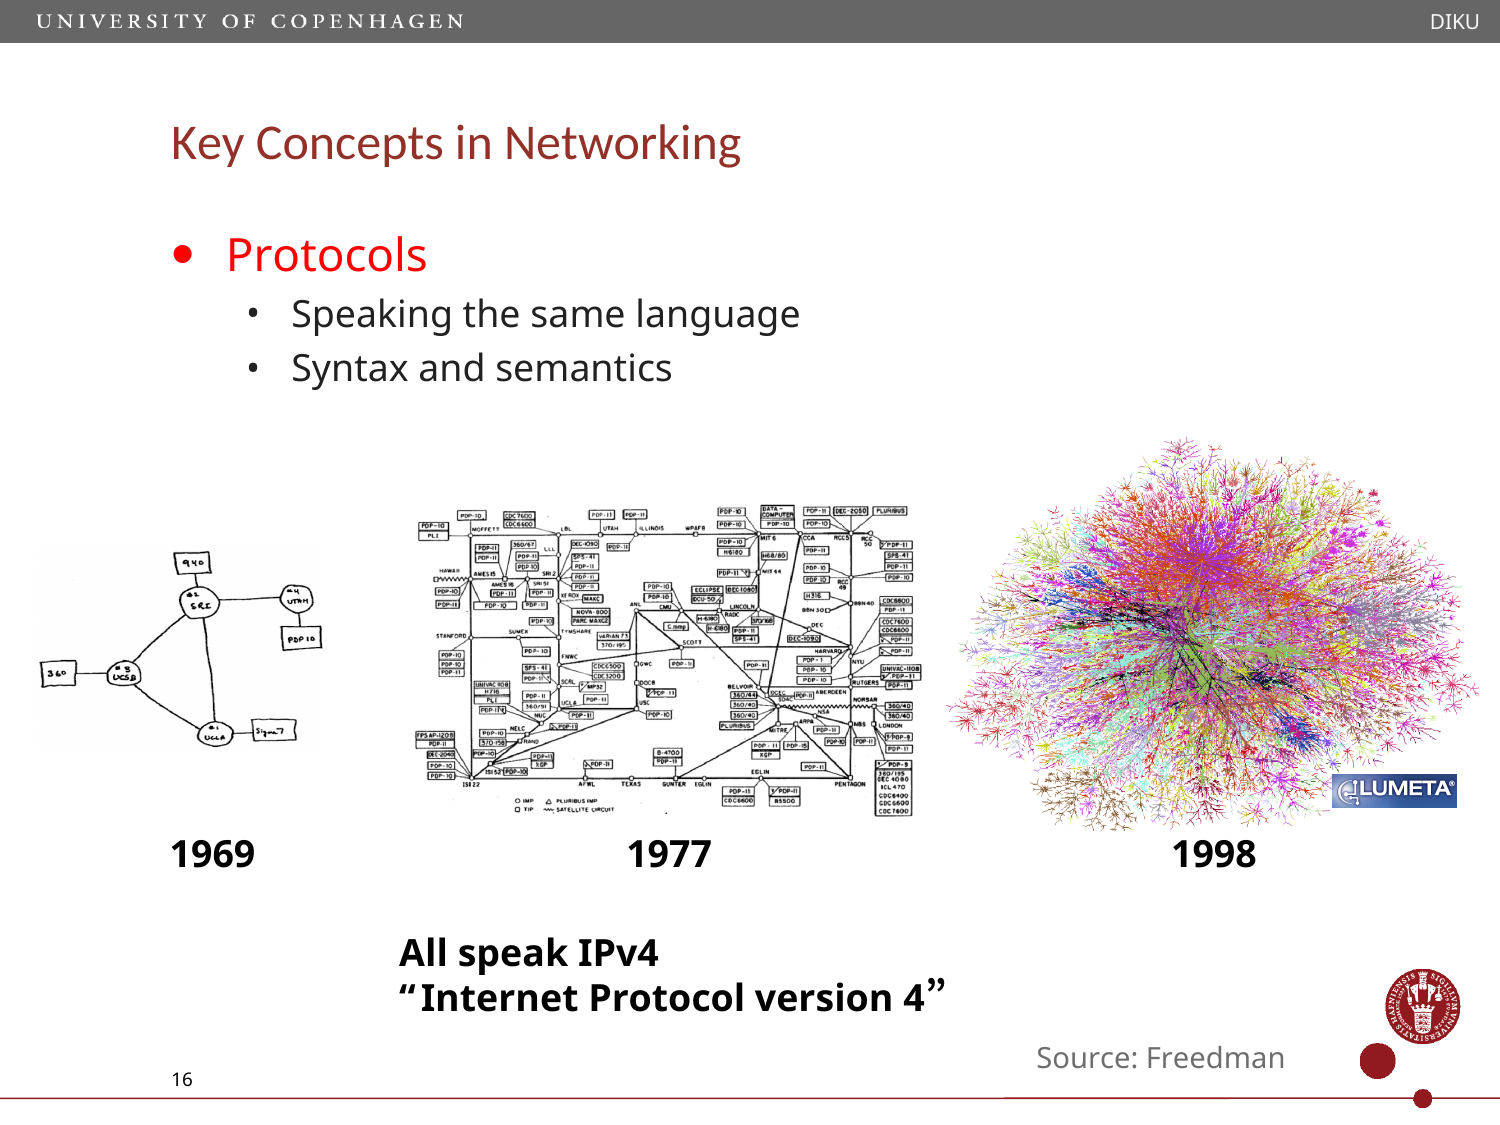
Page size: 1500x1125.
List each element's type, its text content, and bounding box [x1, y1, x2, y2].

text_box 1977 [611, 821, 728, 883]
picture [406, 499, 925, 818]
text_box 1969 [154, 821, 271, 883]
text_box Key Concepts in Networking [171, 75, 1329, 171]
picture [944, 437, 1500, 831]
text_box DIKU [469, 0, 1495, 43]
picture [37, 549, 325, 751]
text_box <number> [171, 1067, 522, 1092]
picture [0, 910, 1500, 1122]
text_box Protocols Speaking the same language Syntax and semantics [171, 225, 1329, 900]
text_box Source: Freedman [1021, 1031, 1341, 1083]
text_box 1998 [1156, 821, 1272, 883]
text_box All speak IPv4 “Internet Protocol version 4” [384, 920, 963, 1027]
